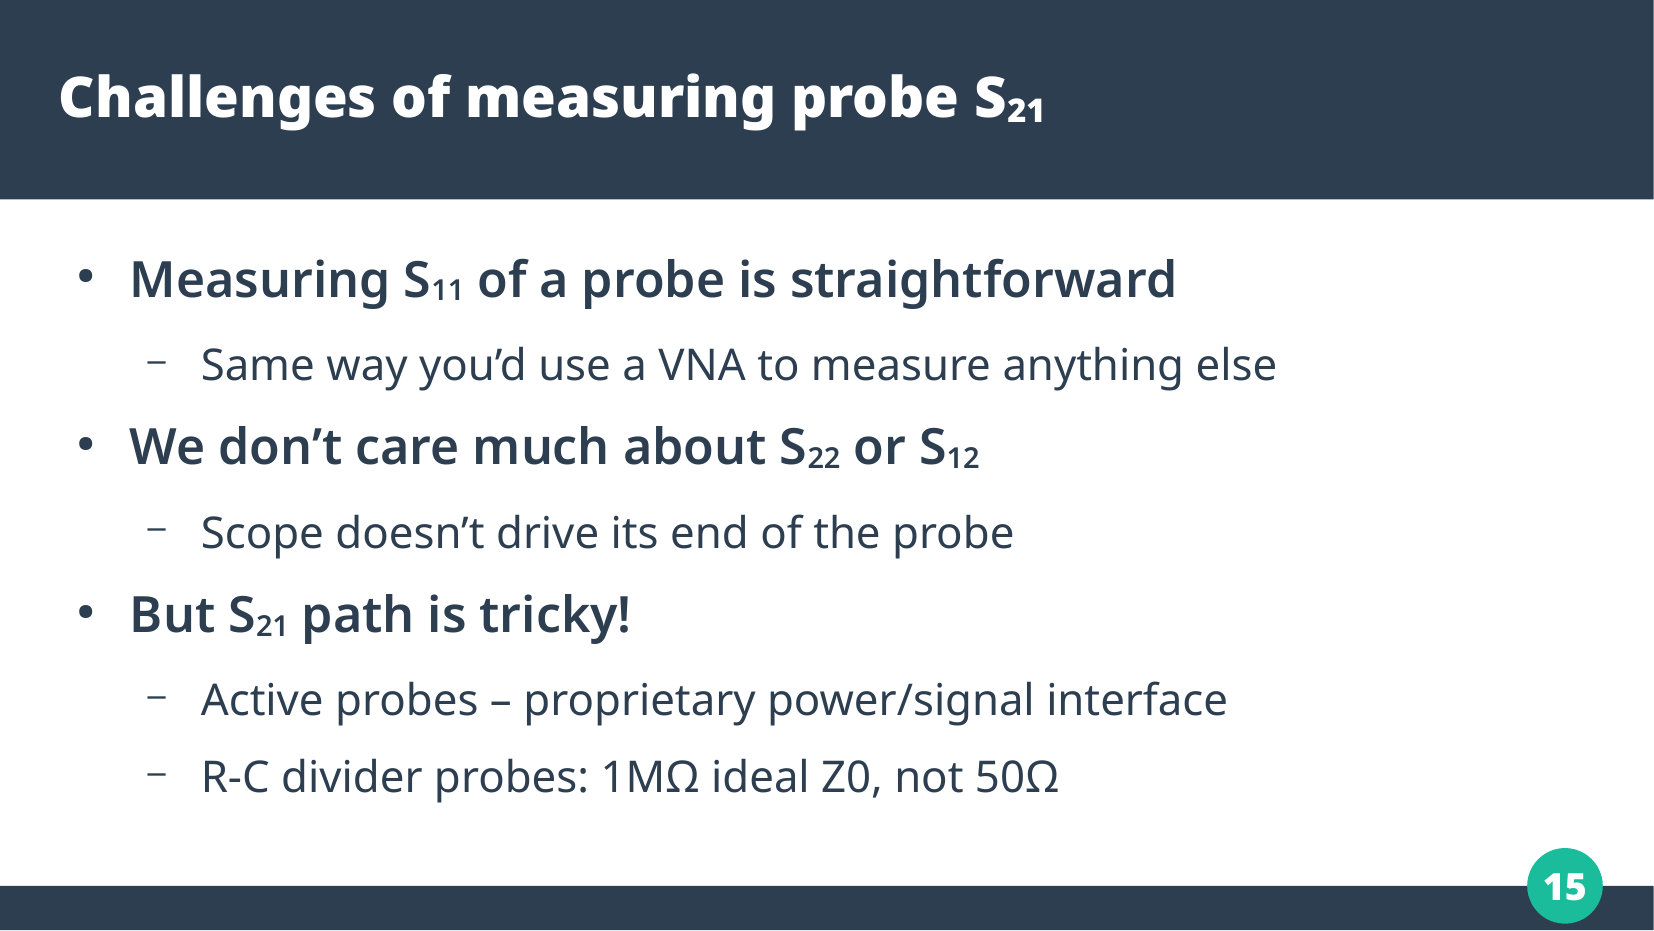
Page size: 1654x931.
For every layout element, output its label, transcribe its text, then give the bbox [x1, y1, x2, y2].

list Measuring S11 of a probe is straightforward Same way you’d use a VNA to measure anything else We don’t care much about S22 or S12 Scope doesn’t drive its end of the probe But S21 path is tricky! Active probes – proprietary power/signal interface R-C divider probes: 1MΩ ideal Z0, not 50Ω [59, 243, 1595, 864]
title Challenges of measuring probe S21 [59, 37, 1595, 155]
